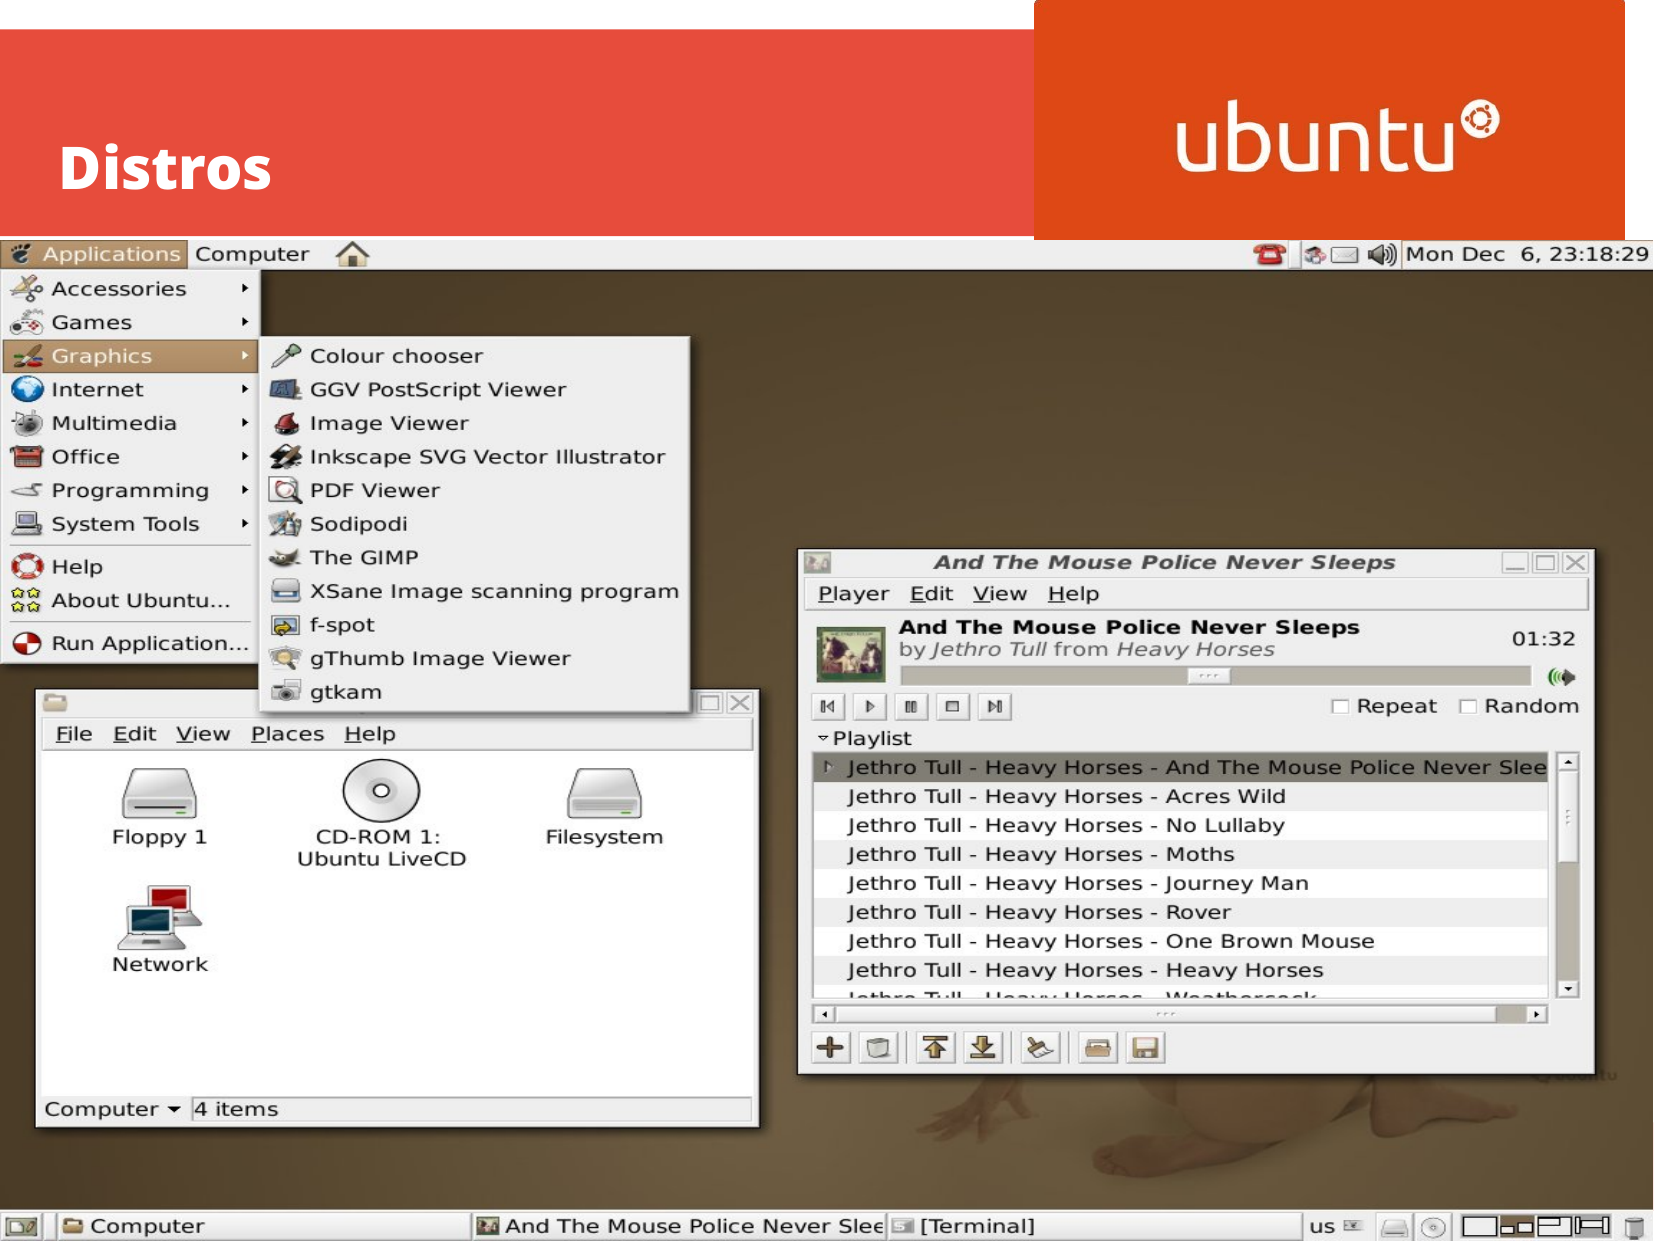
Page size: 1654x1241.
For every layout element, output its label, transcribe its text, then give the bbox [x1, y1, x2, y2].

picture [0, 0, 1653, 1241]
title Distros [58, 59, 1034, 207]
